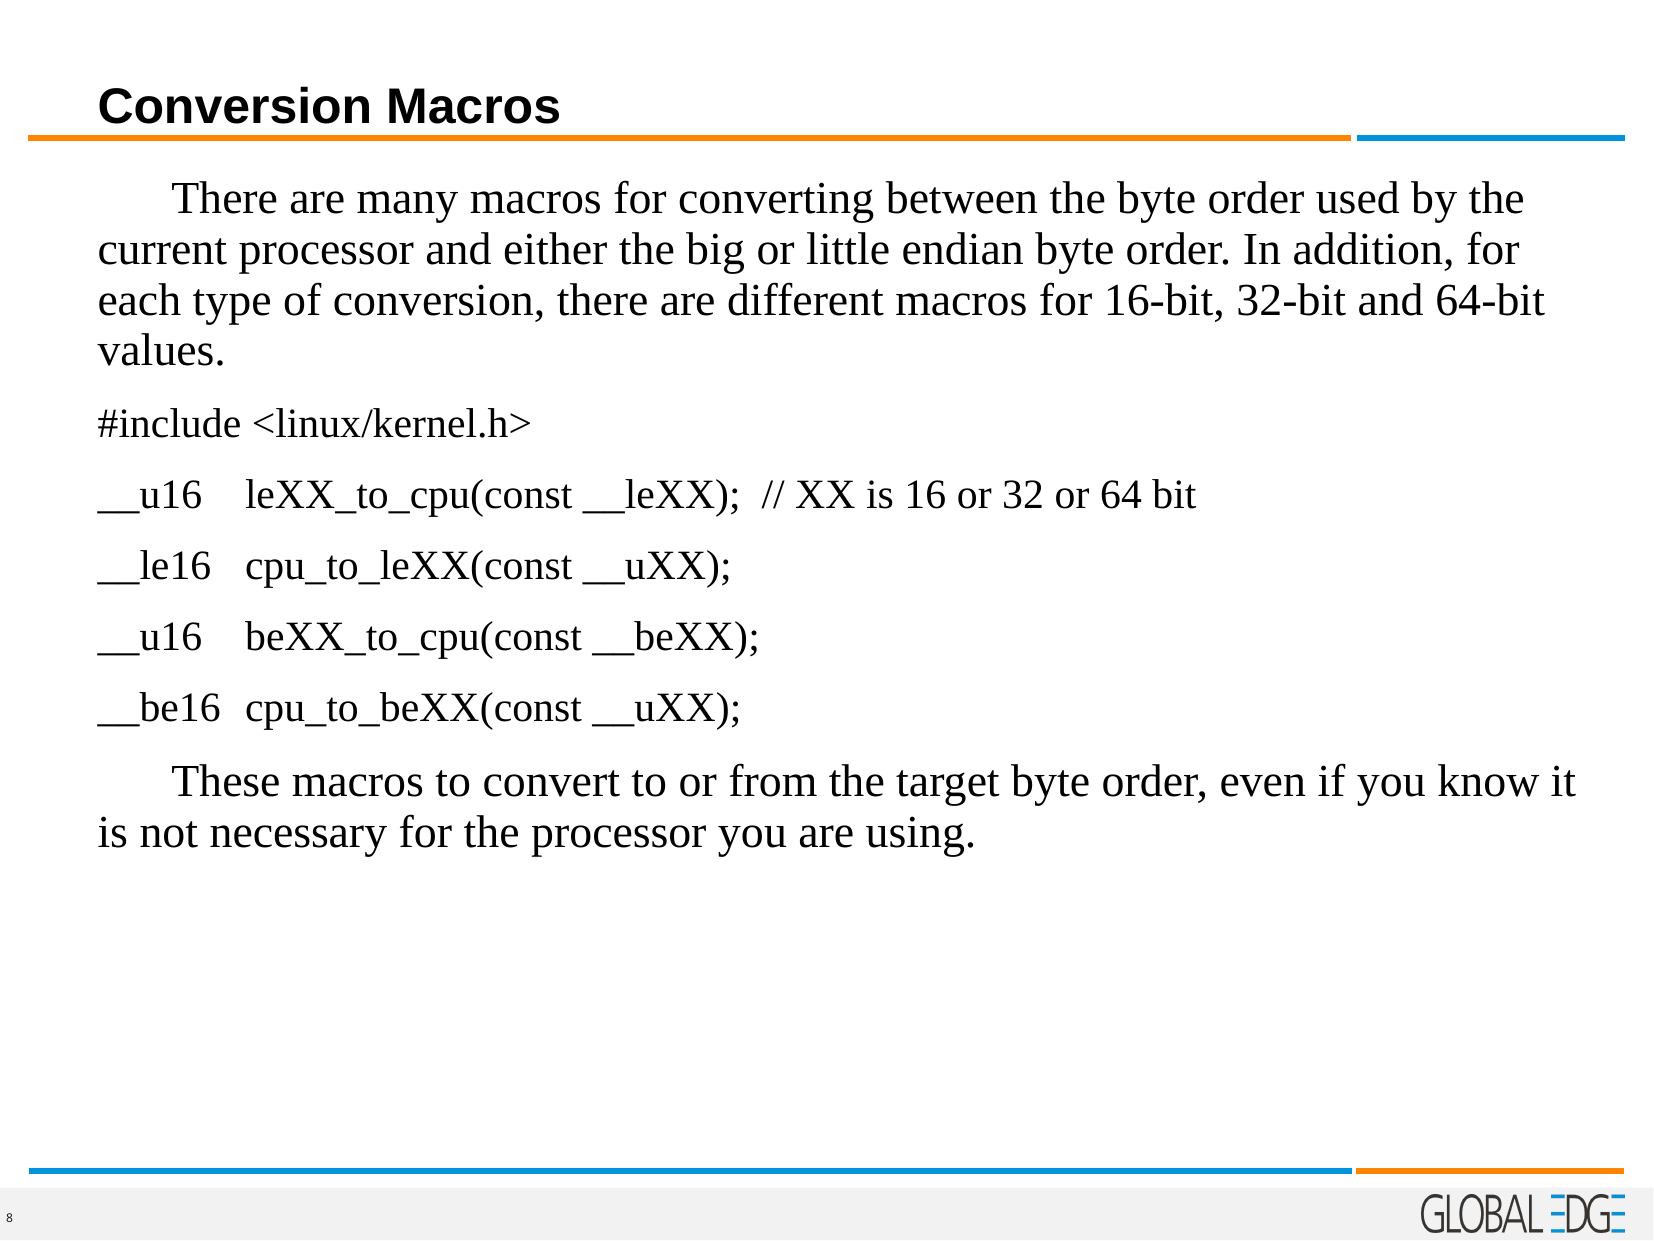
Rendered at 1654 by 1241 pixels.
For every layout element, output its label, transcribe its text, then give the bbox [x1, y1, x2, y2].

text_box Conversion Macros [82, 70, 626, 142]
picture [1421, 1194, 1625, 1233]
text_box There are many macros for converting between the byte order used by the current processor and either the big or little endian byte order. In addition, for each type of conversion, there are different macros for 16-bit, 32-bit and 64-bit values. #include <linux/kernel.h> __u16 leXX_to_cpu(const __leXX); // XX is 16 or 32 or 64 bit __le16 cpu_to_leXX(const __uXX); __u16 beXX_to_cpu(const __beXX); __be16 cpu_to_beXX(const __uXX); These macros to convert to or from the target byte order, even if you know it is not necessary for the processor you are using. [82, 165, 1607, 868]
